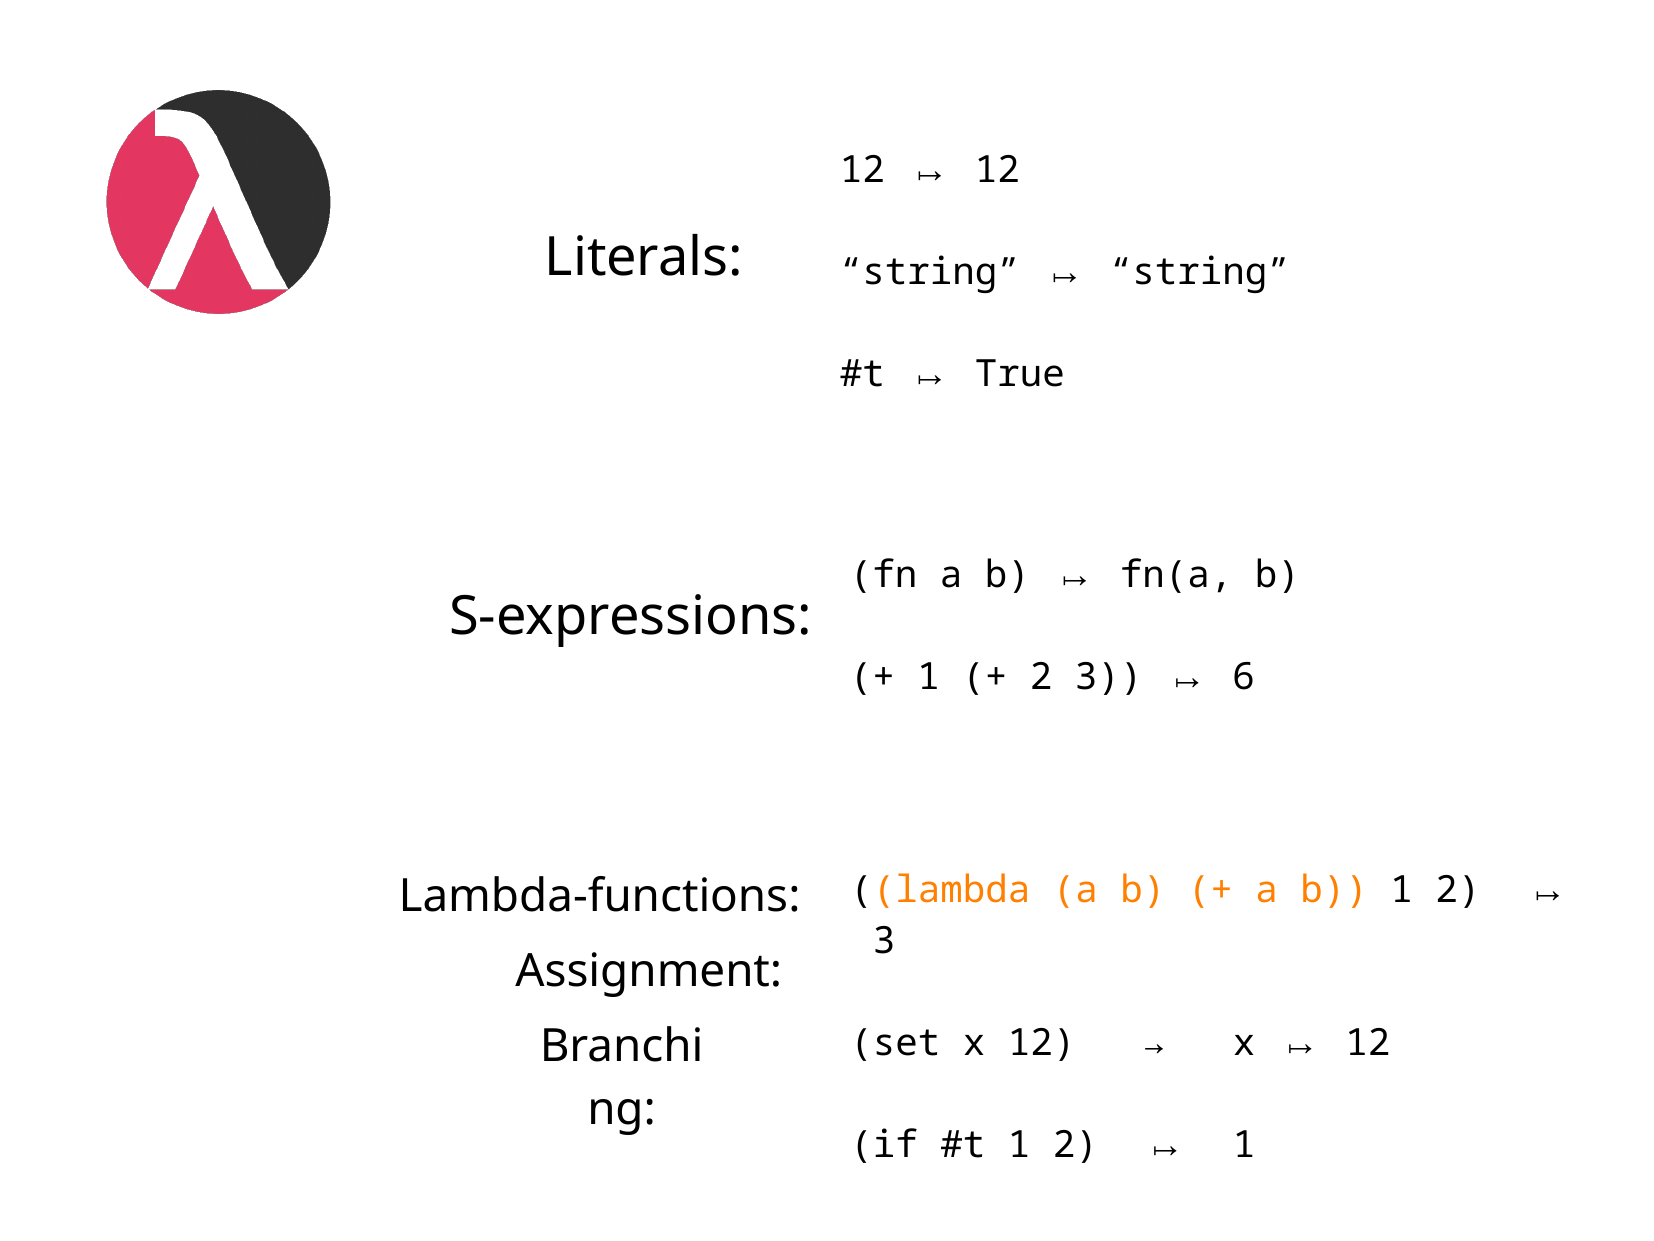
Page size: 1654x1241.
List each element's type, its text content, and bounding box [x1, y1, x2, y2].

text_box Lambda-functions: [383, 855, 751, 916]
picture [105, 89, 331, 316]
text_box S-expressions: [434, 568, 751, 638]
text_box ((lambda (a b) (+ a b)) 1 2) ↦ 3 (set x 12) → x ↦ 12 (if #t 1 2) ↦ 1 [835, 855, 1591, 1082]
text_box (fn a b) ↦ fn(a, b) (+ 1 (+ 2 3)) ↦ 6 [835, 540, 1391, 721]
text_box Assignment: [500, 930, 751, 991]
text_box Literals: [529, 209, 727, 279]
text_box 12 ↦ 12 “string” ↦ “string” #t ↦ True [825, 135, 1381, 361]
text_box Branching: [525, 1005, 747, 1066]
